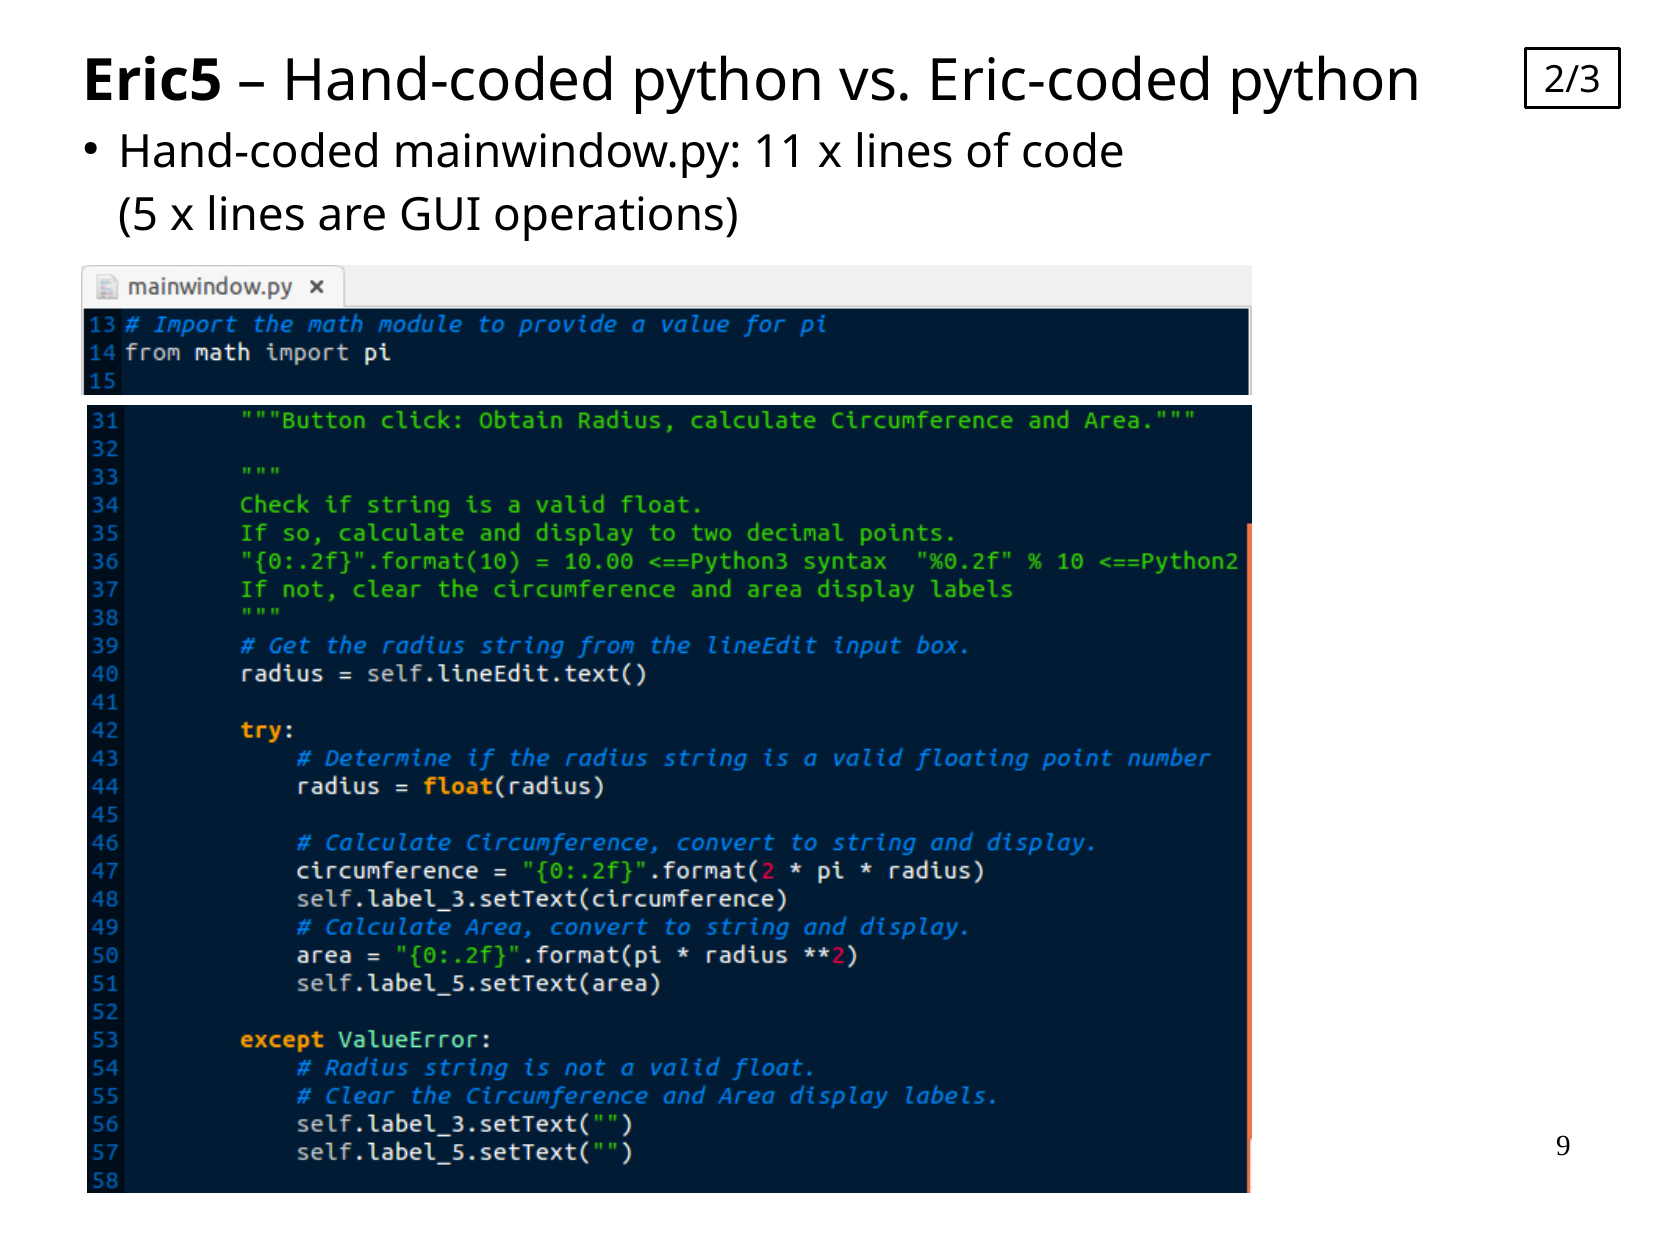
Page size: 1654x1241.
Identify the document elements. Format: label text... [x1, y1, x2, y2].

title Eric5 – Hand-coded python vs. Eric-coded python [82, 39, 1571, 116]
title Hand-coded mainwindow.py: 11 x lines of code (5 x lines are GUI operations) [82, 121, 1571, 241]
text_box 2/3 [1525, 48, 1620, 108]
picture [87, 405, 1252, 1193]
picture [81, 265, 1252, 395]
